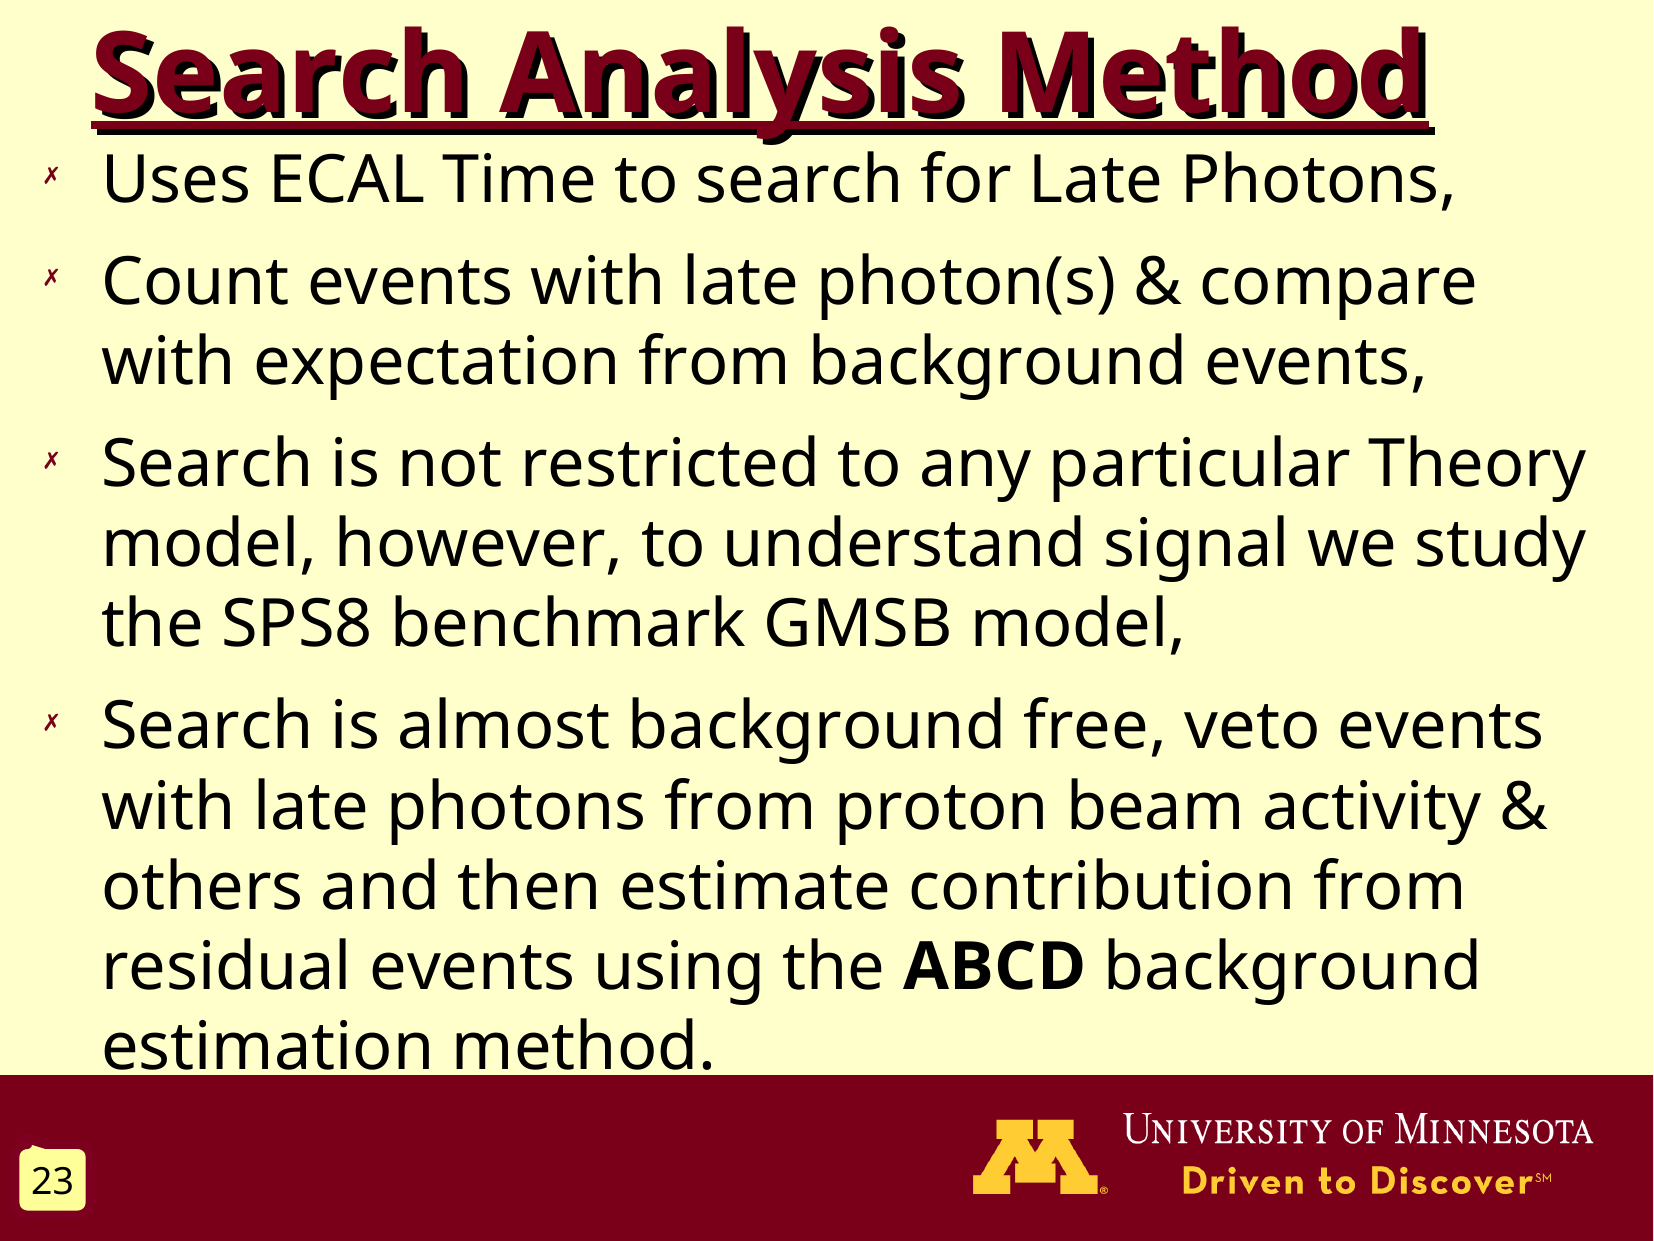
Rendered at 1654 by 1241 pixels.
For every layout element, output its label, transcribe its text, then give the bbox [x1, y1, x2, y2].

picture [0, 1075, 1654, 1241]
title Search Analysis Method [76, 0, 1546, 127]
list Uses ECAL Time to search for Late Photons, Count events with late photon(s) & compare with expectation from background events, Search is not restricted to any particular Theory model, however, to understand signal we study the SPS8 benchmark GMSB model, Search is almost background free, veto events with late photons from proton beam activity & others and then estimate contribution from residual events using the ABCD background estimation method. [30, 127, 1636, 1096]
text_box 23 [15, 1137, 91, 1216]
